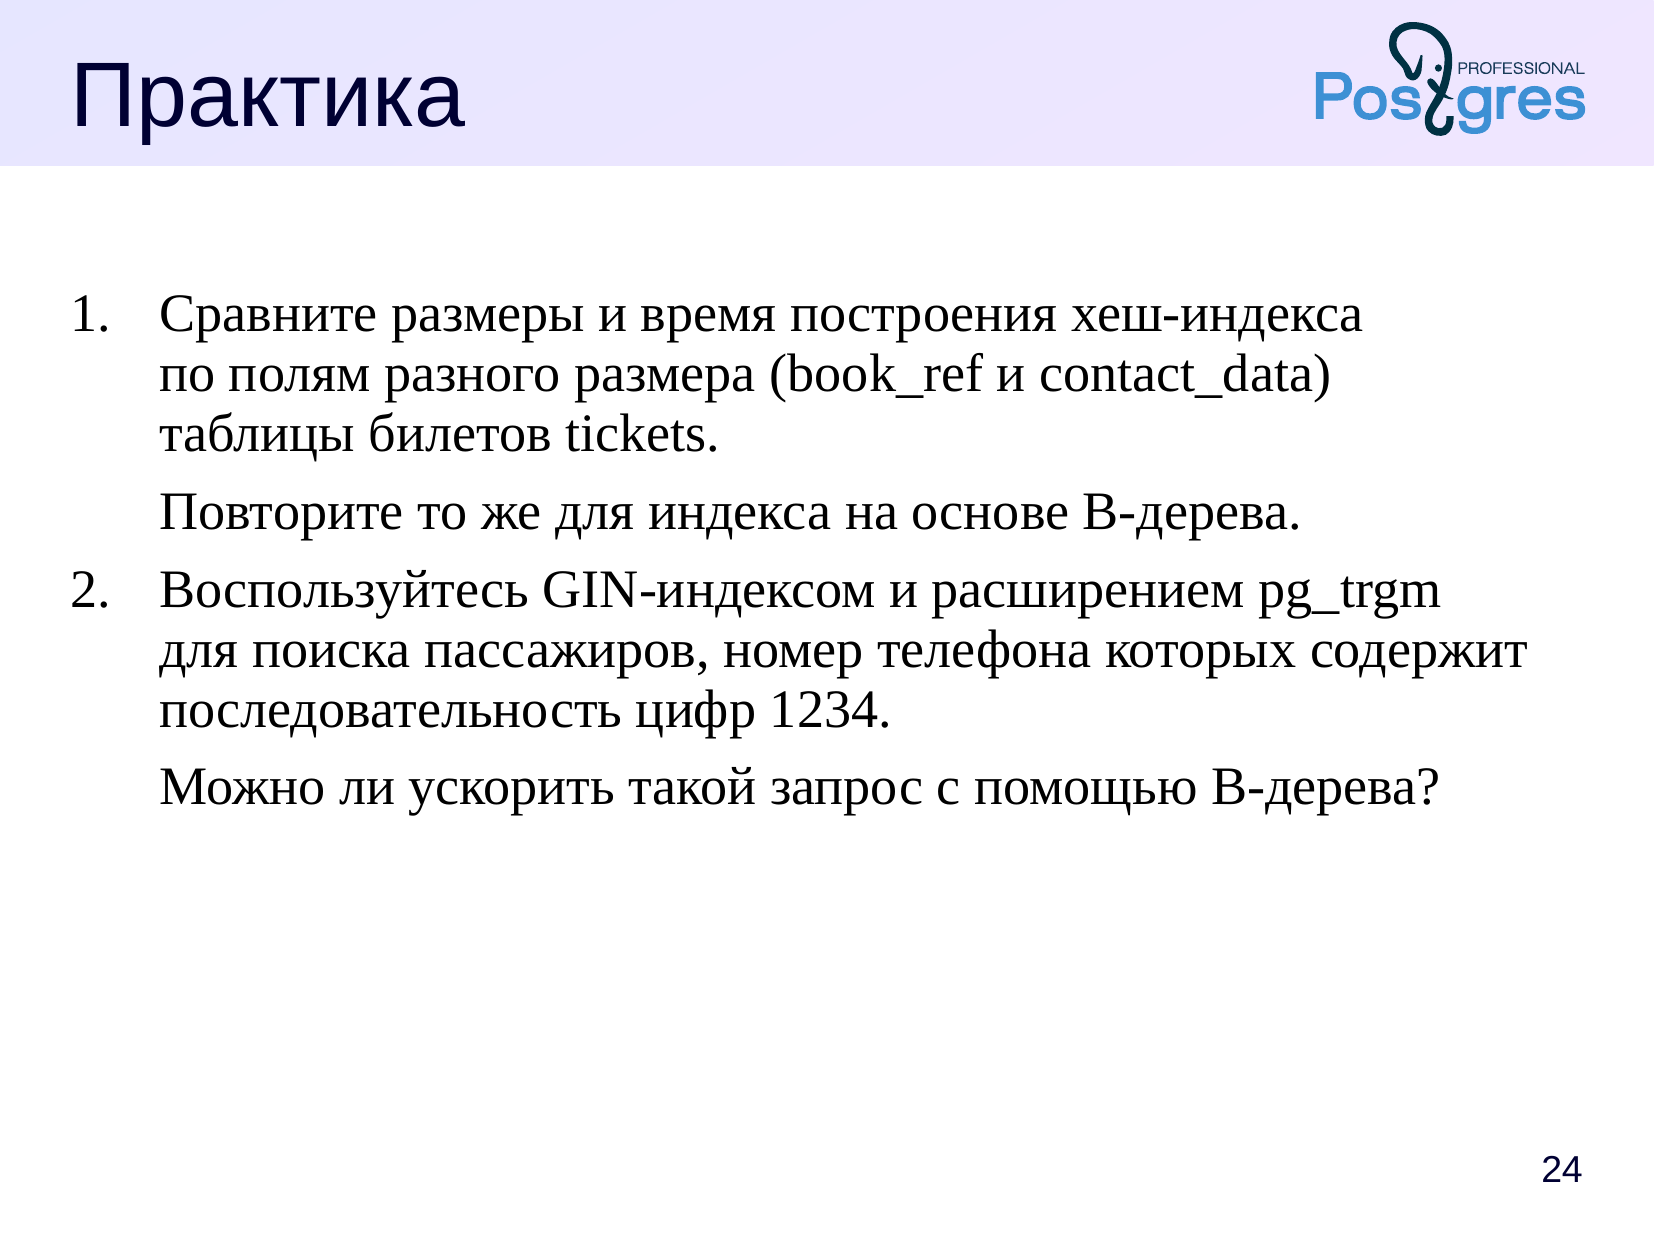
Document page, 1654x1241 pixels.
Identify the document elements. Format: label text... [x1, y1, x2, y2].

title Практика [70, 43, 1241, 147]
list Сравните размеры и время построения хеш-индекса по полям разного размера (book_ref и contact_data) таблицы билетов tickets. Повторите то же для индекса на основе B-дерева. Воспользуйтесь GIN-индексом и расширением pg_trgm для поиска пассажиров, номер телефона которых содержит последовательность цифр 1234. Можно ли ускорить такой запрос с помощью B-дерева? [70, 283, 1583, 1205]
